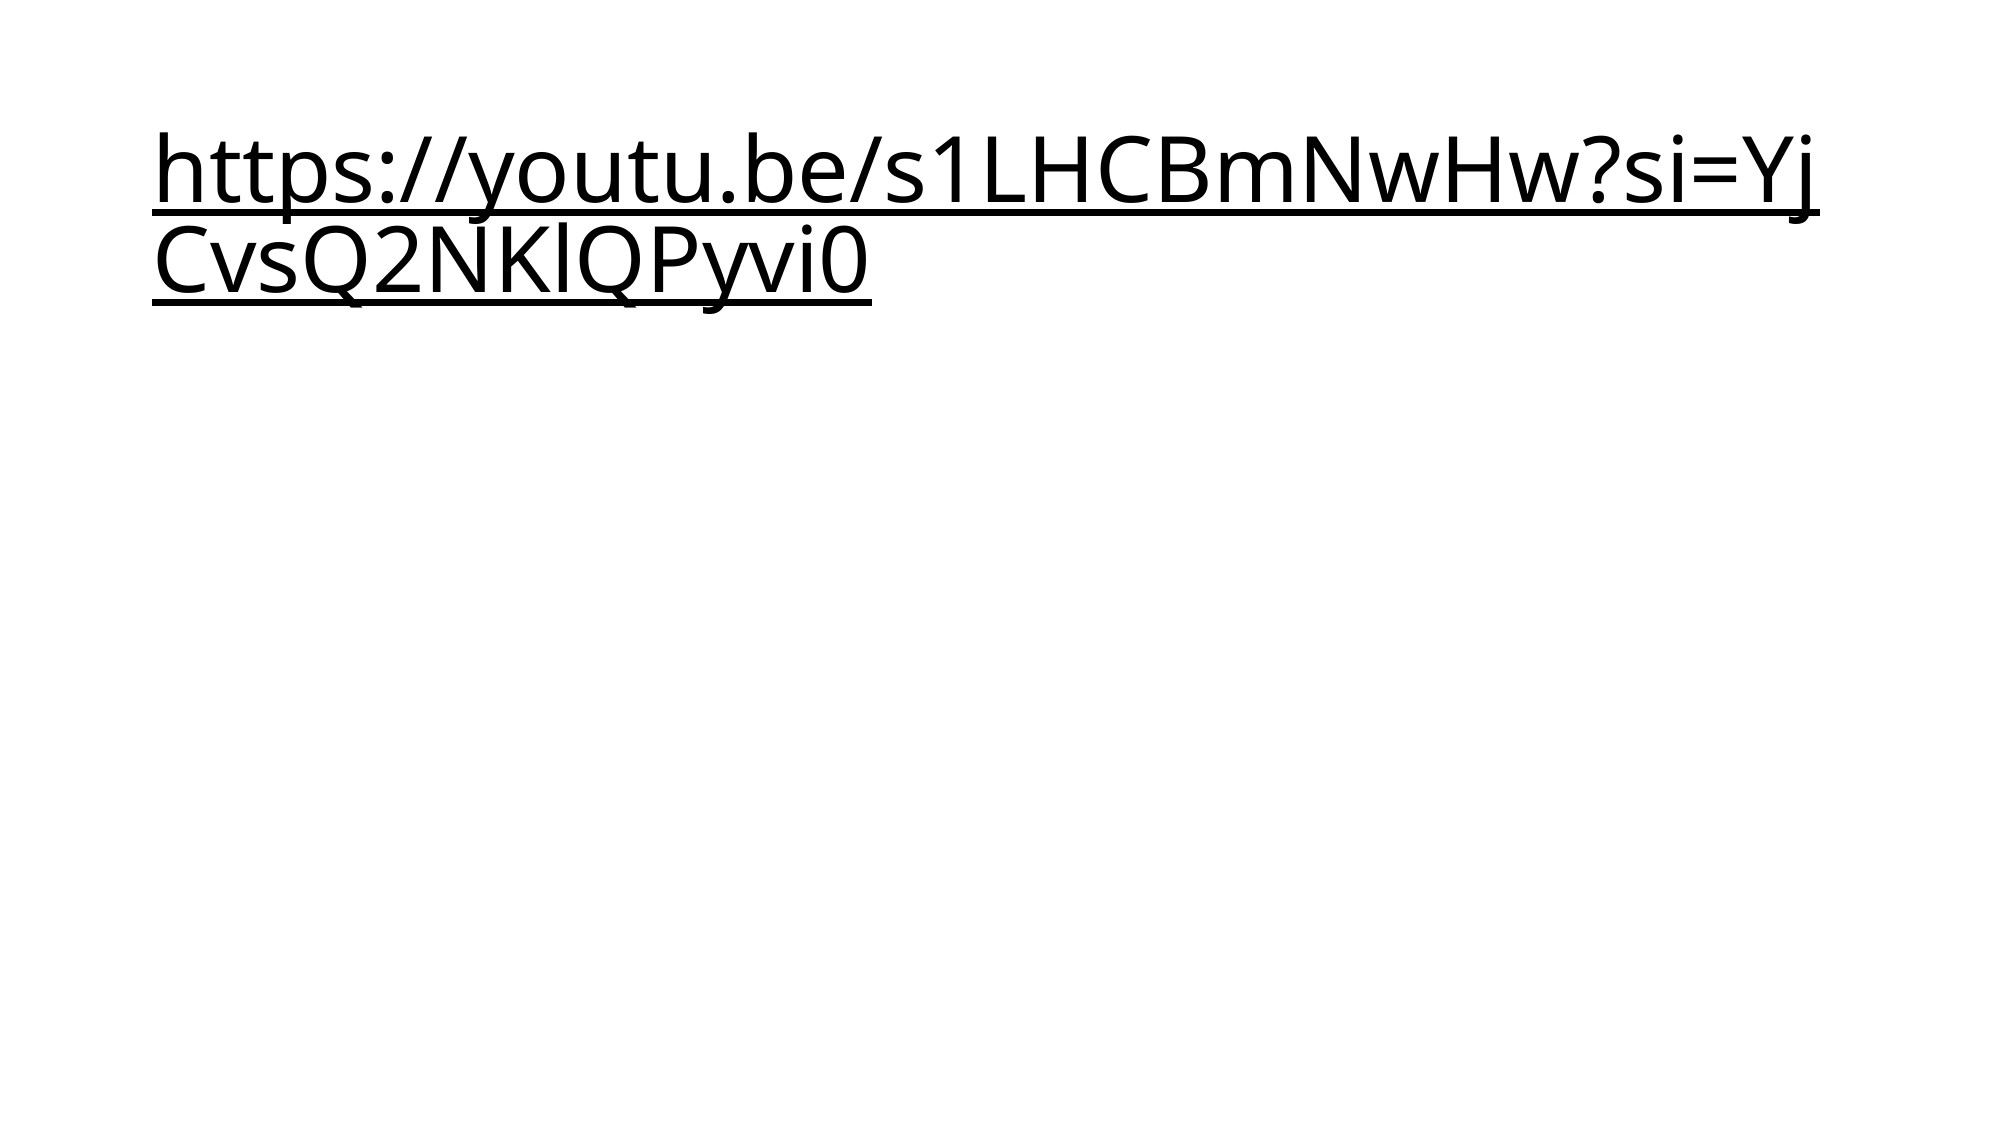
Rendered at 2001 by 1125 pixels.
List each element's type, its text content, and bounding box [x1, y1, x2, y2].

title https://youtu.be/s1LHCBmNwHw?si=YjCvsQ2NKlQPyvi0 [137, 59, 1863, 278]
